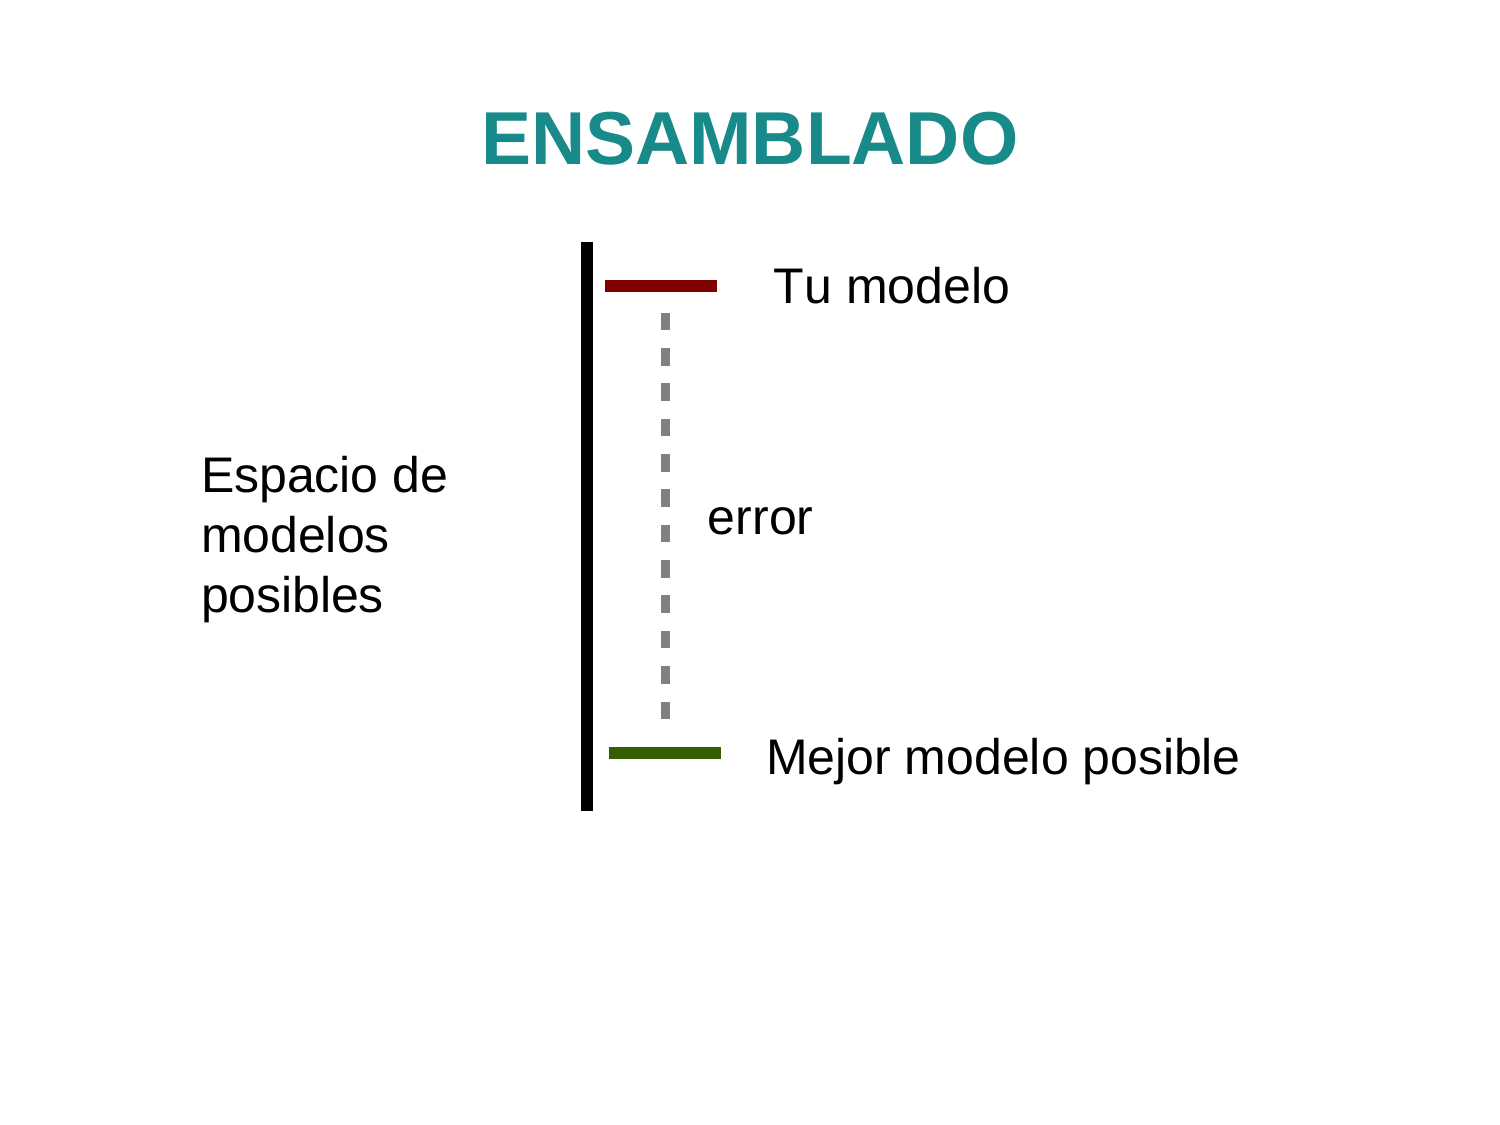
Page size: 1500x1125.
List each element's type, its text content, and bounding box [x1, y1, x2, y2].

text_box Mejor modelo posible [751, 717, 1335, 793]
text_box Tu modelo [759, 246, 1160, 322]
title ENSAMBLADO [112, 68, 1388, 209]
text_box Espacio de modelos posibles [186, 434, 517, 630]
text_box error [693, 476, 1094, 552]
